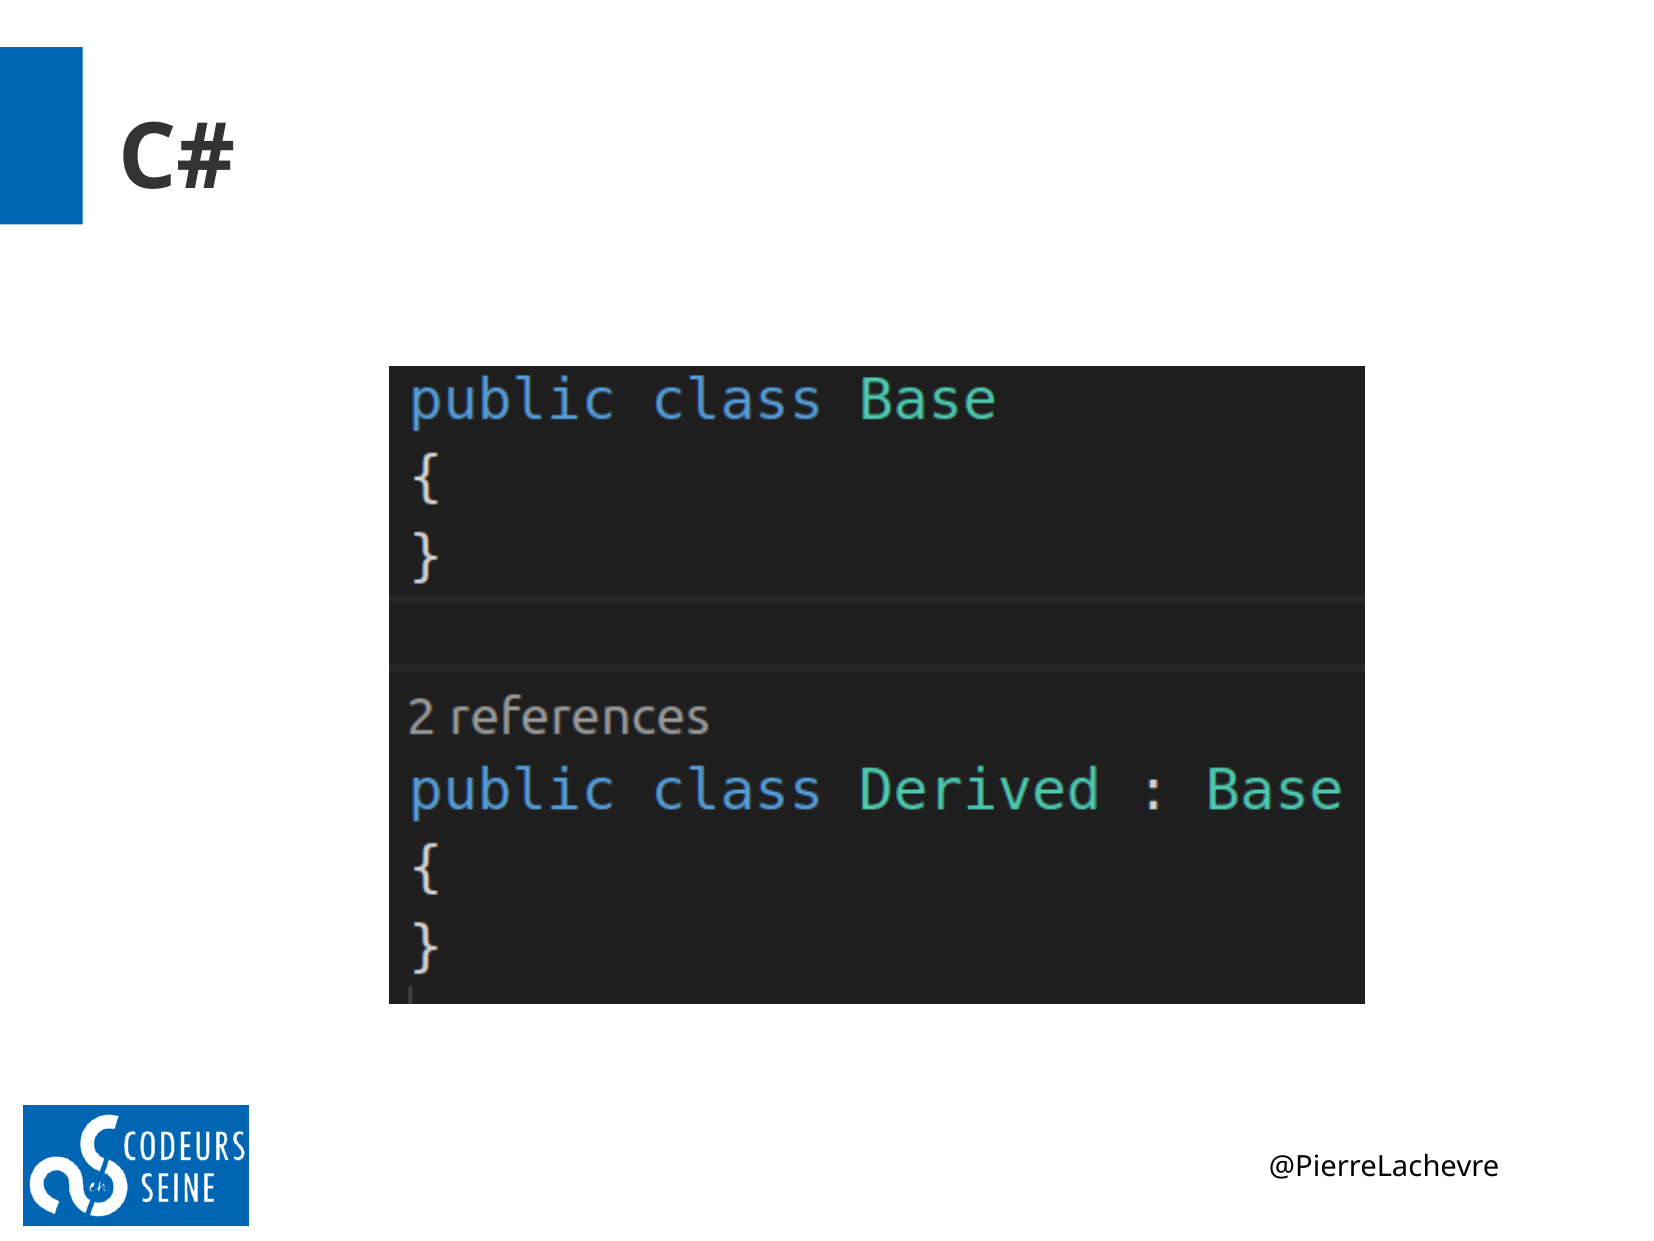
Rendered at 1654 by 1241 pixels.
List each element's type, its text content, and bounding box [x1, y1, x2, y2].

picture [389, 366, 1365, 1004]
title C# [118, 49, 1571, 257]
picture [23, 1105, 249, 1226]
